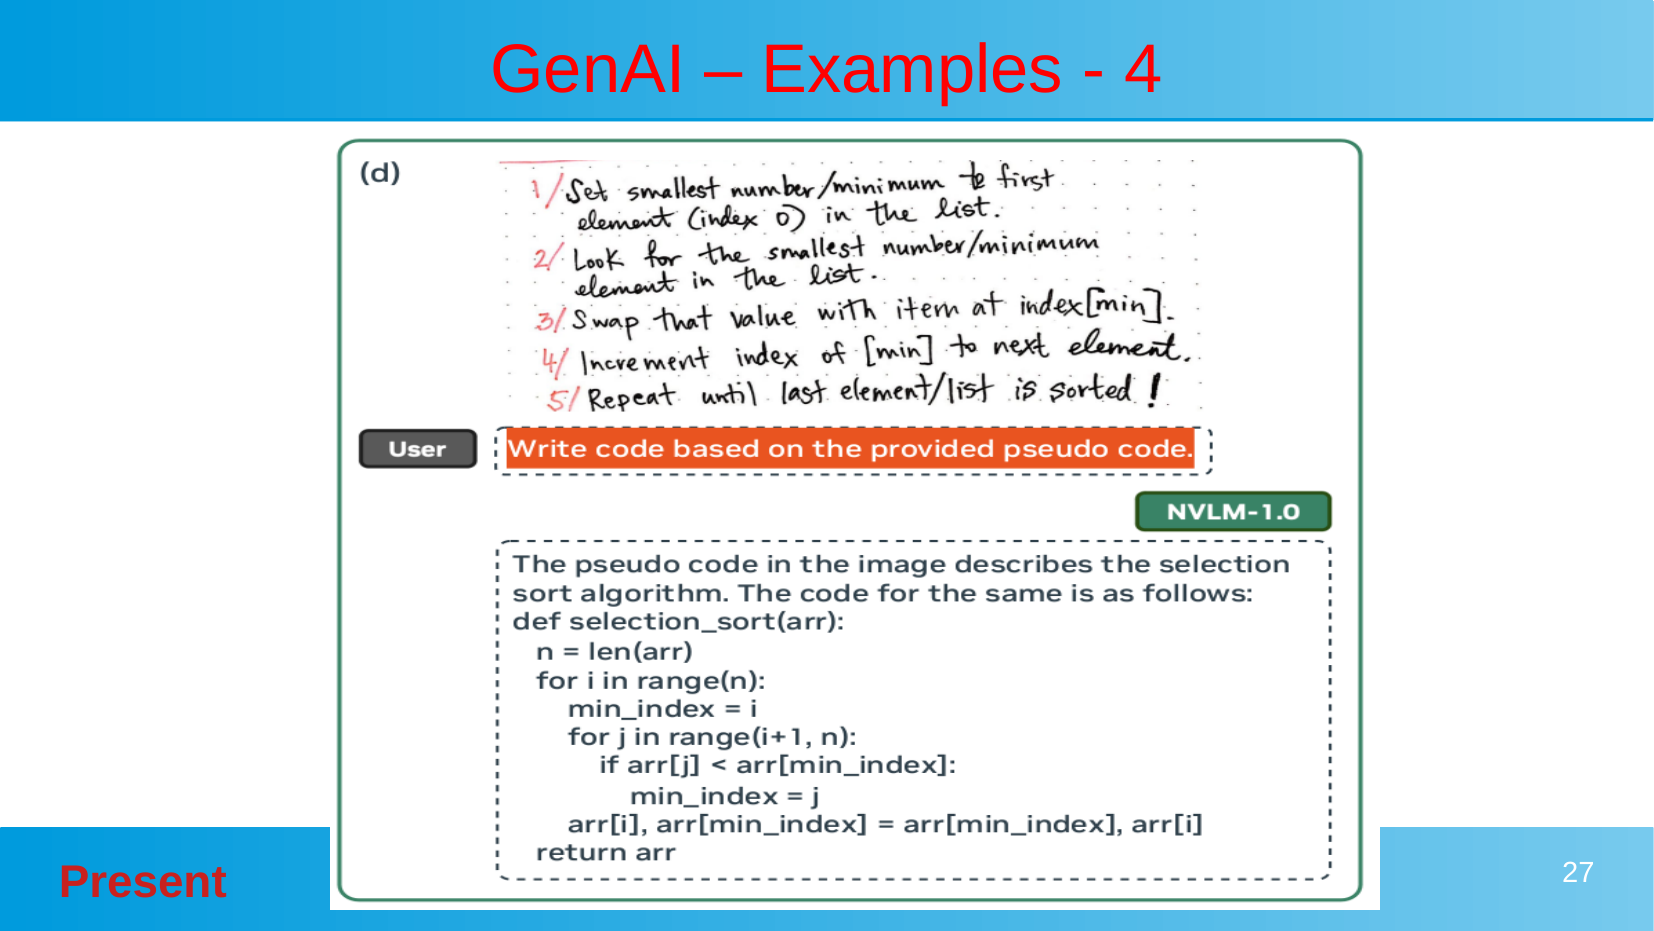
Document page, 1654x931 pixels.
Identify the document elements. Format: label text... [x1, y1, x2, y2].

picture [330, 130, 1380, 910]
title GenAI – Examples - 4 [59, 29, 1595, 108]
